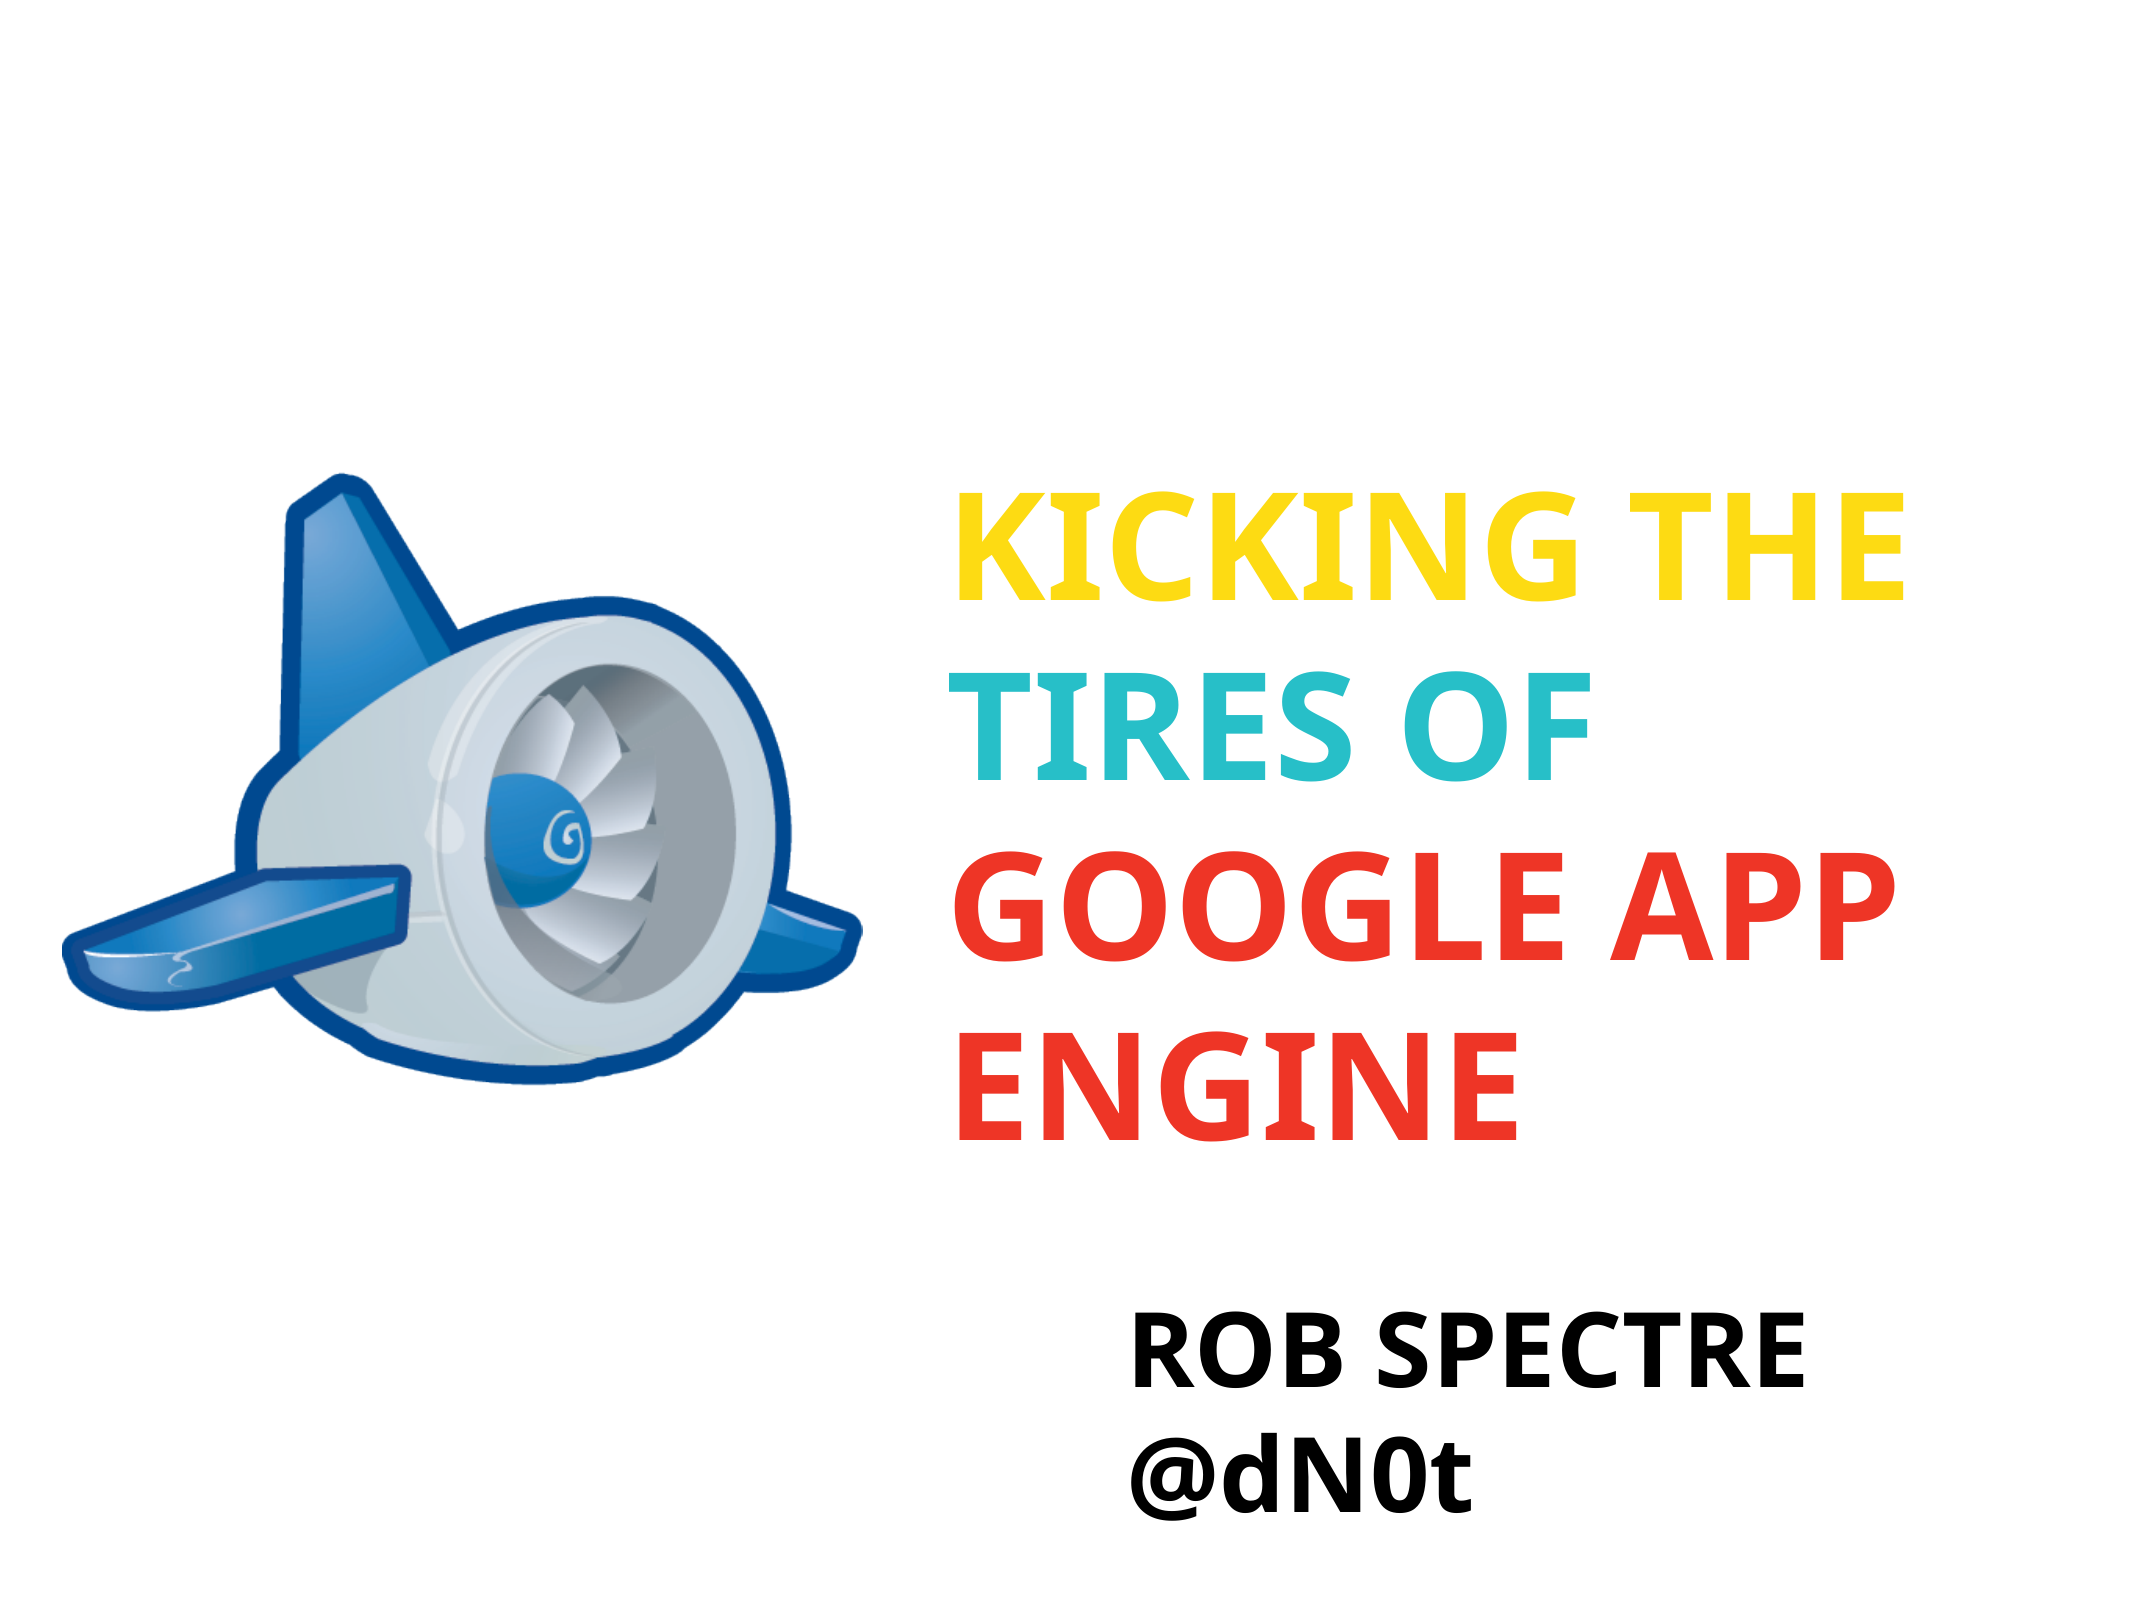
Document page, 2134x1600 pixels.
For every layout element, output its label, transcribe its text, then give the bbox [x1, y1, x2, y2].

text_box ROB SPECTRE @dN0t [1116, 1283, 2069, 1600]
text_box KICKING THE TIRES OF GOOGLE APP ENGINE [937, 449, 2100, 1238]
picture [62, 399, 863, 1201]
